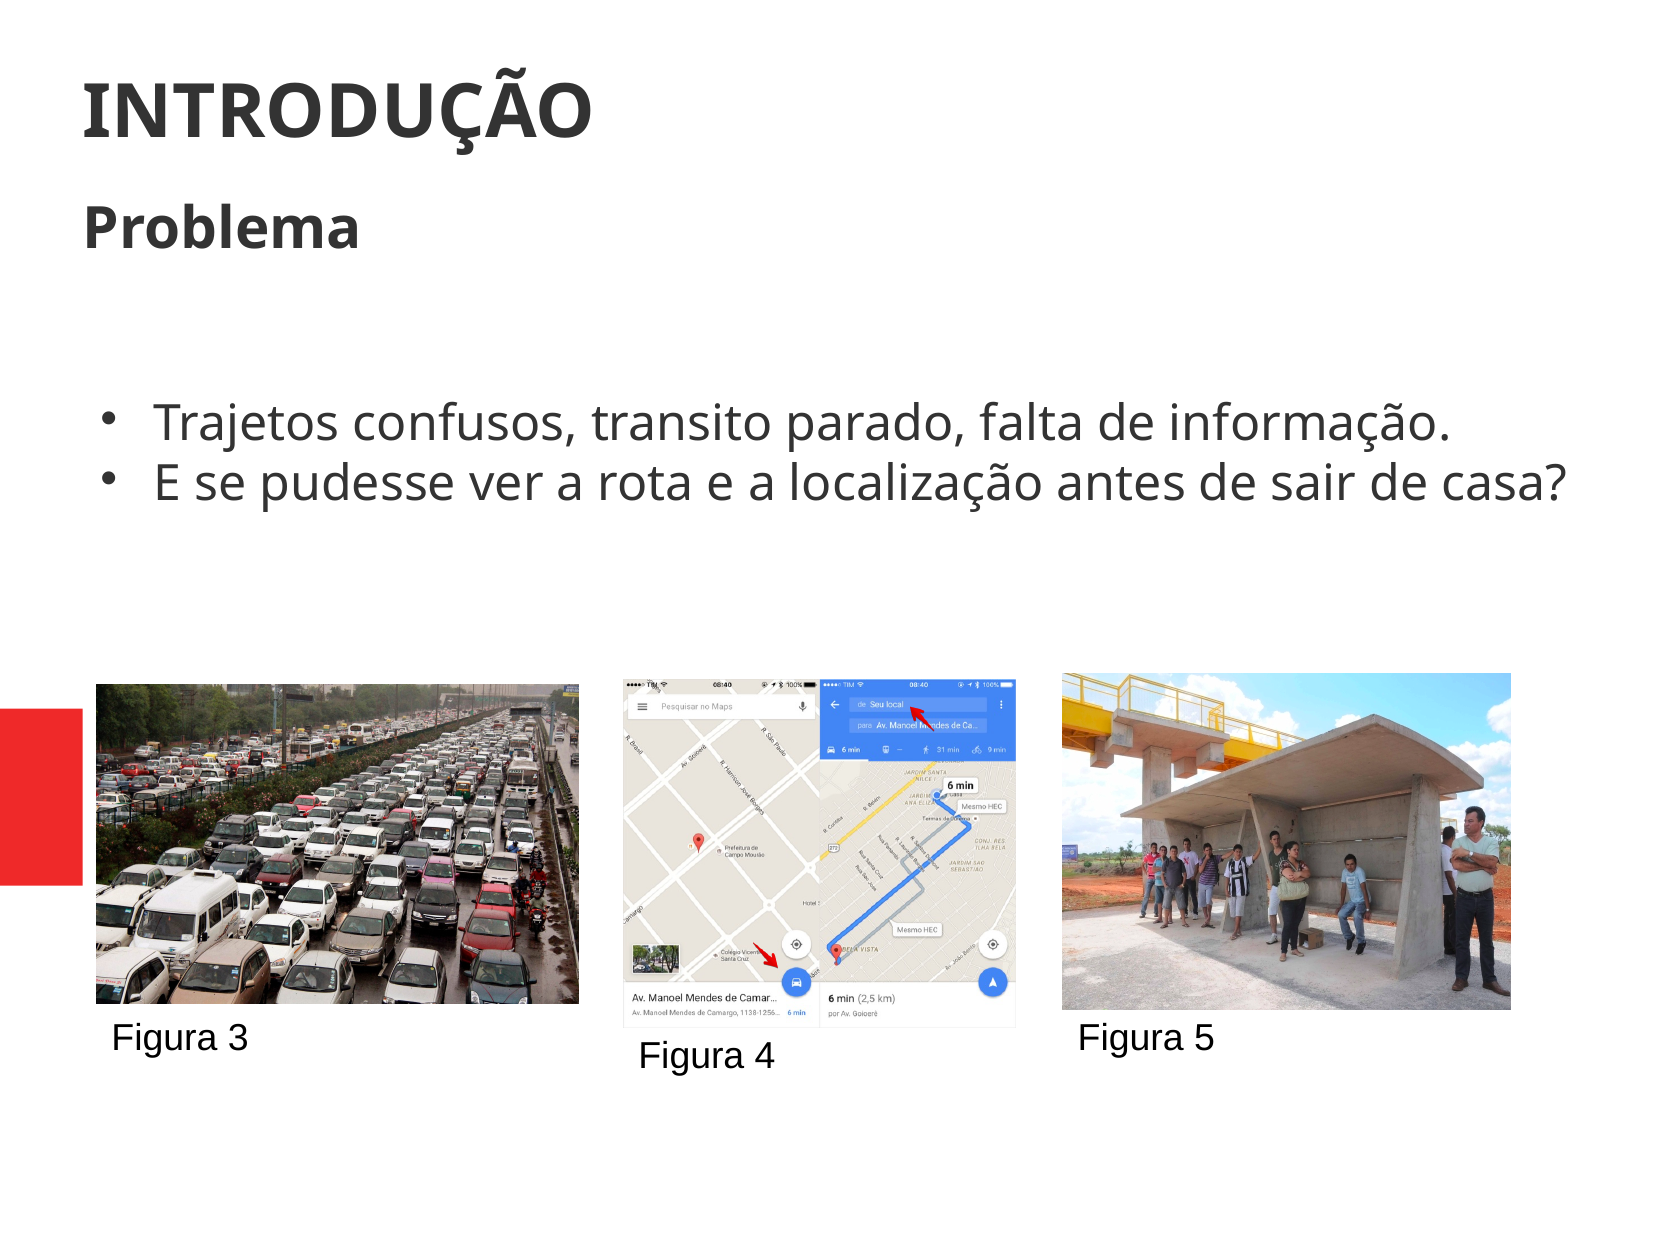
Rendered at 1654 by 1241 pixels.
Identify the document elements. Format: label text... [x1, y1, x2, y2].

picture [623, 679, 1016, 1028]
text_box Trajetos confusos, transito parado, falta de informação. E se pudesse ver a rota e a localização antes de sair de casa? [82, 330, 1571, 1010]
text_box INTRODUÇÃO [82, 49, 1571, 166]
text_box Problema [82, 167, 1571, 284]
picture [96, 684, 579, 1004]
text_box Figura 3 [96, 1009, 343, 1109]
picture [1062, 673, 1511, 1010]
text_box Figura 4 [623, 1027, 863, 1085]
text_box Figura 5 [1062, 1009, 1371, 1109]
